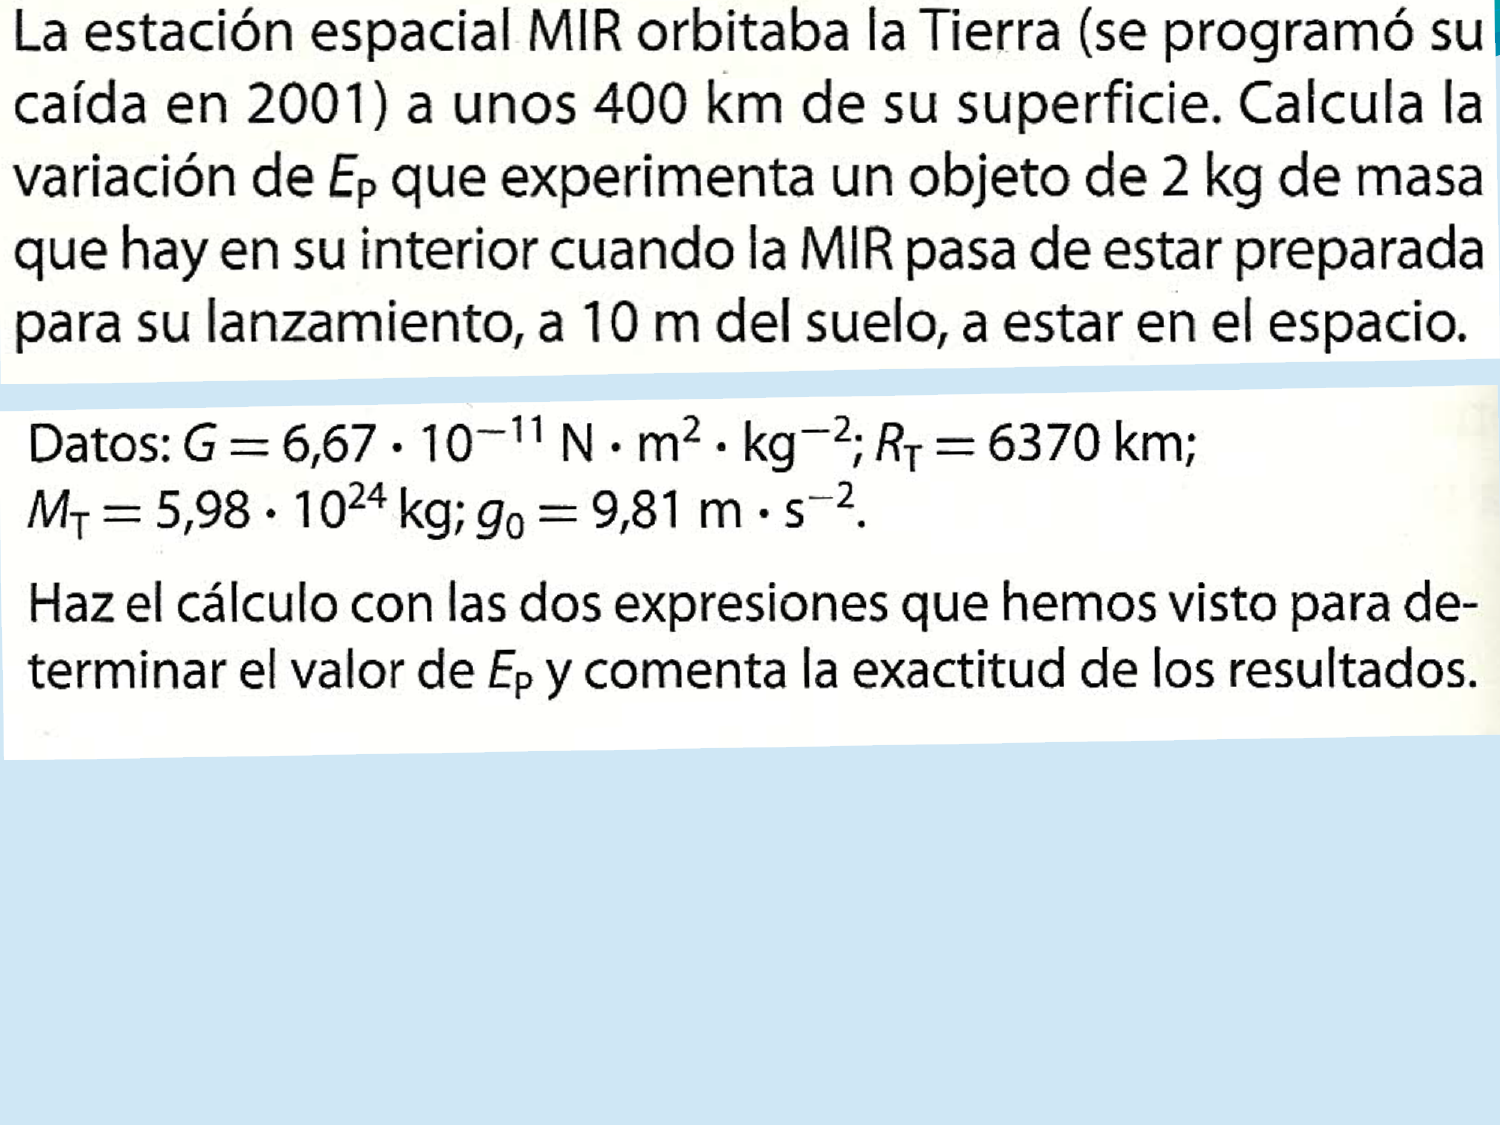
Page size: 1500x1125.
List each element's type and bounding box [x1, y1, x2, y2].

picture [0, 0, 1500, 384]
picture [0, 384, 1500, 760]
